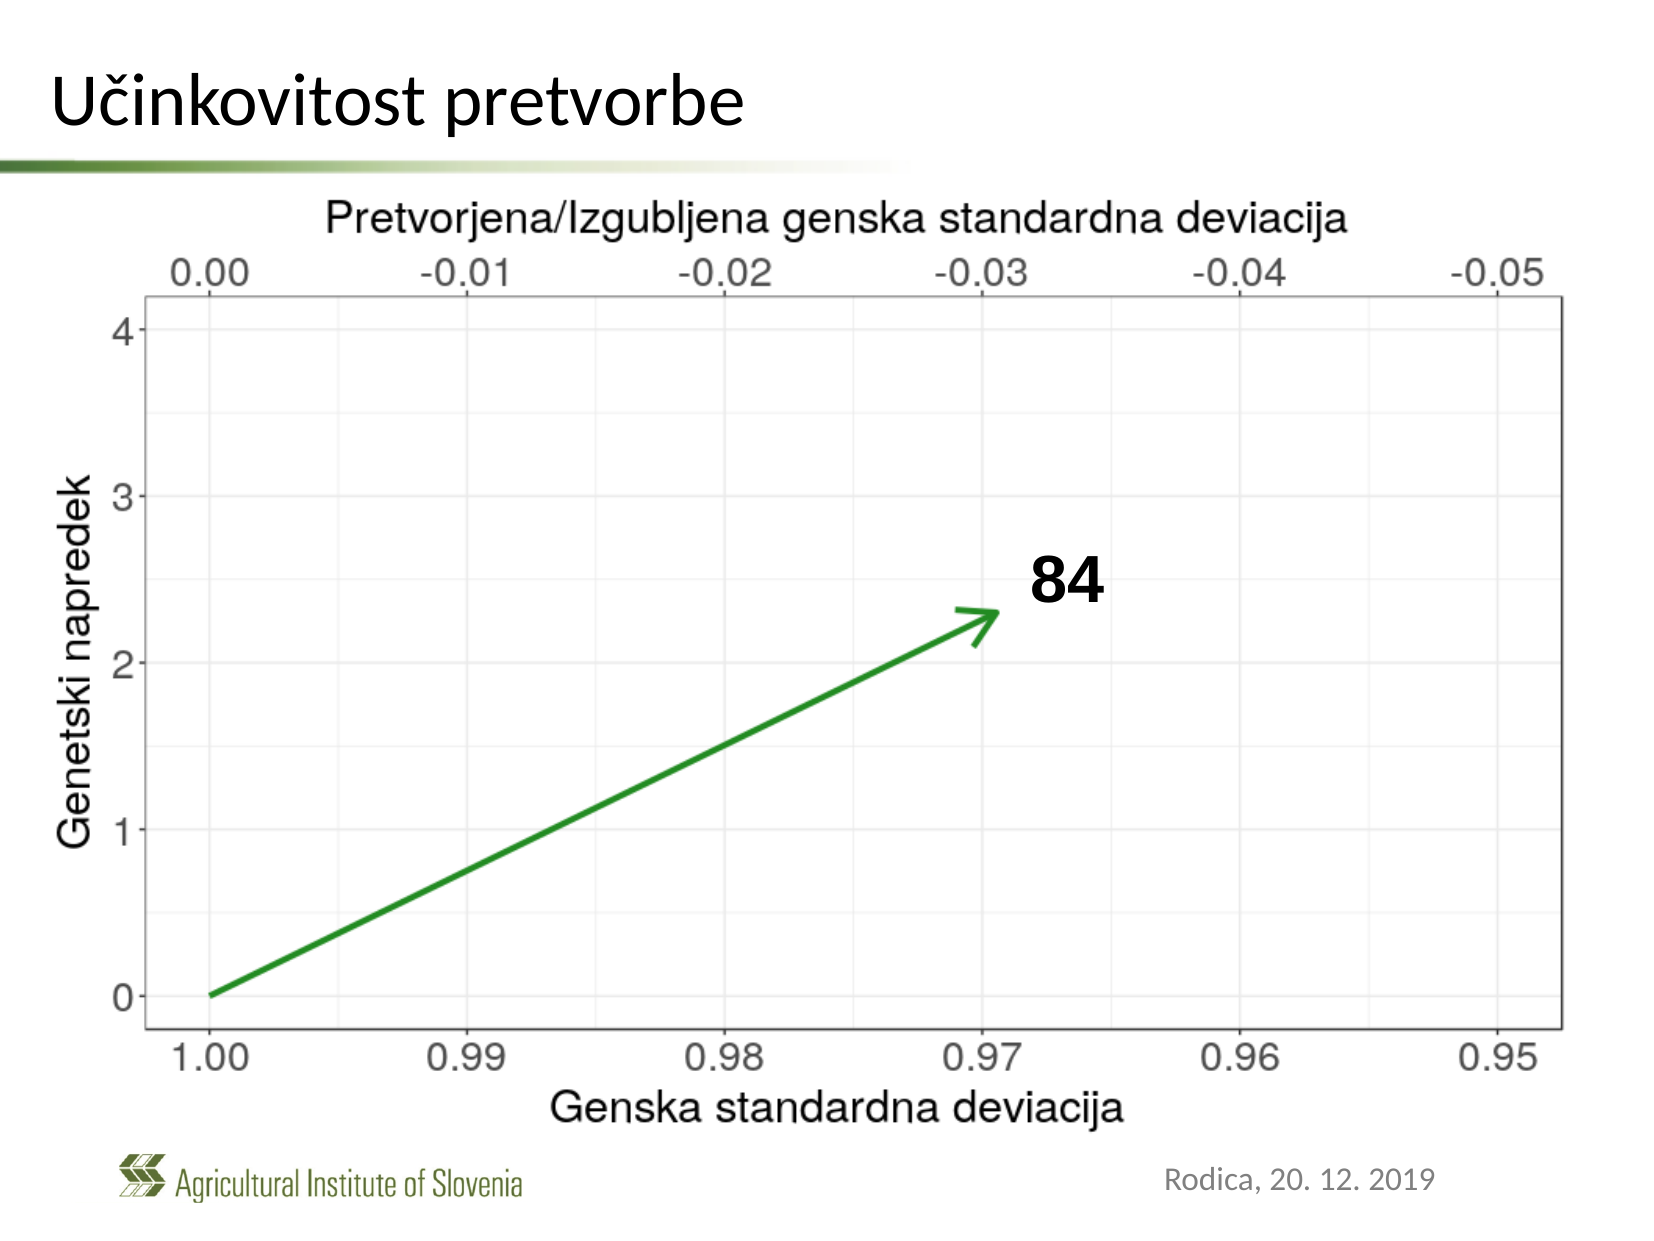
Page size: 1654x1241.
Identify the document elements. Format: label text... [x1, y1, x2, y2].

picture [0, 0, 1654, 1241]
text_box Učinkovitost pretvorbe [50, 20, 1403, 176]
text_box 84 [1015, 531, 1122, 635]
